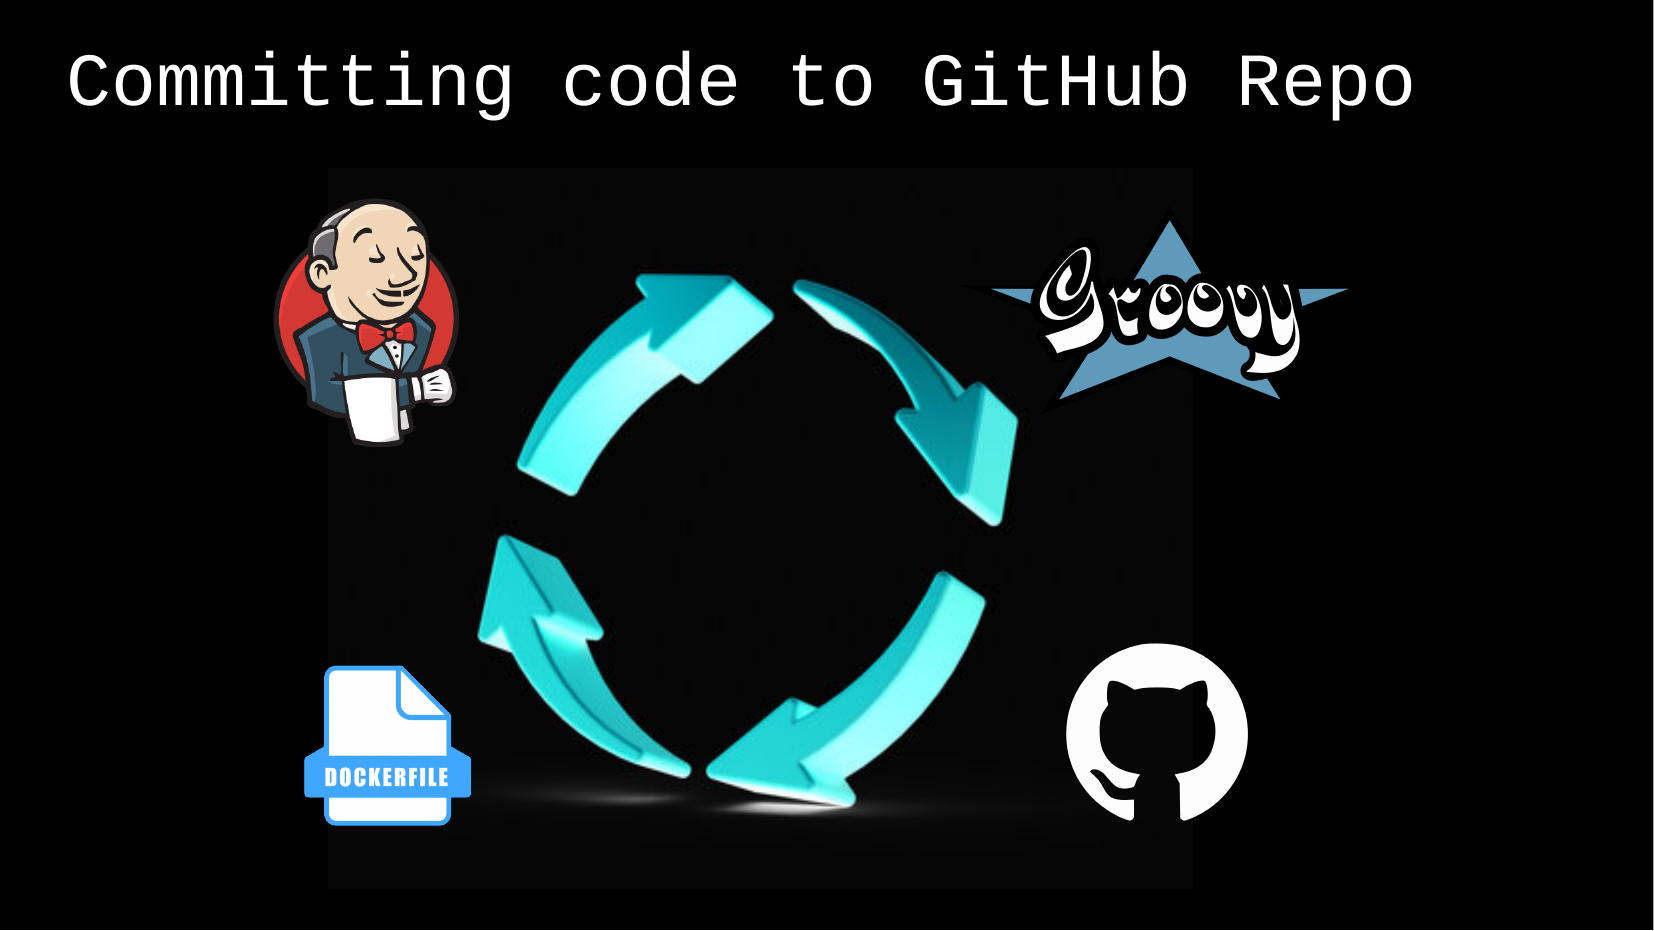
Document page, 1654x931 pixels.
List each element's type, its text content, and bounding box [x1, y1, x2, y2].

text_box Committing code to GitHub Repo [51, 35, 1483, 142]
picture [265, 168, 1377, 889]
